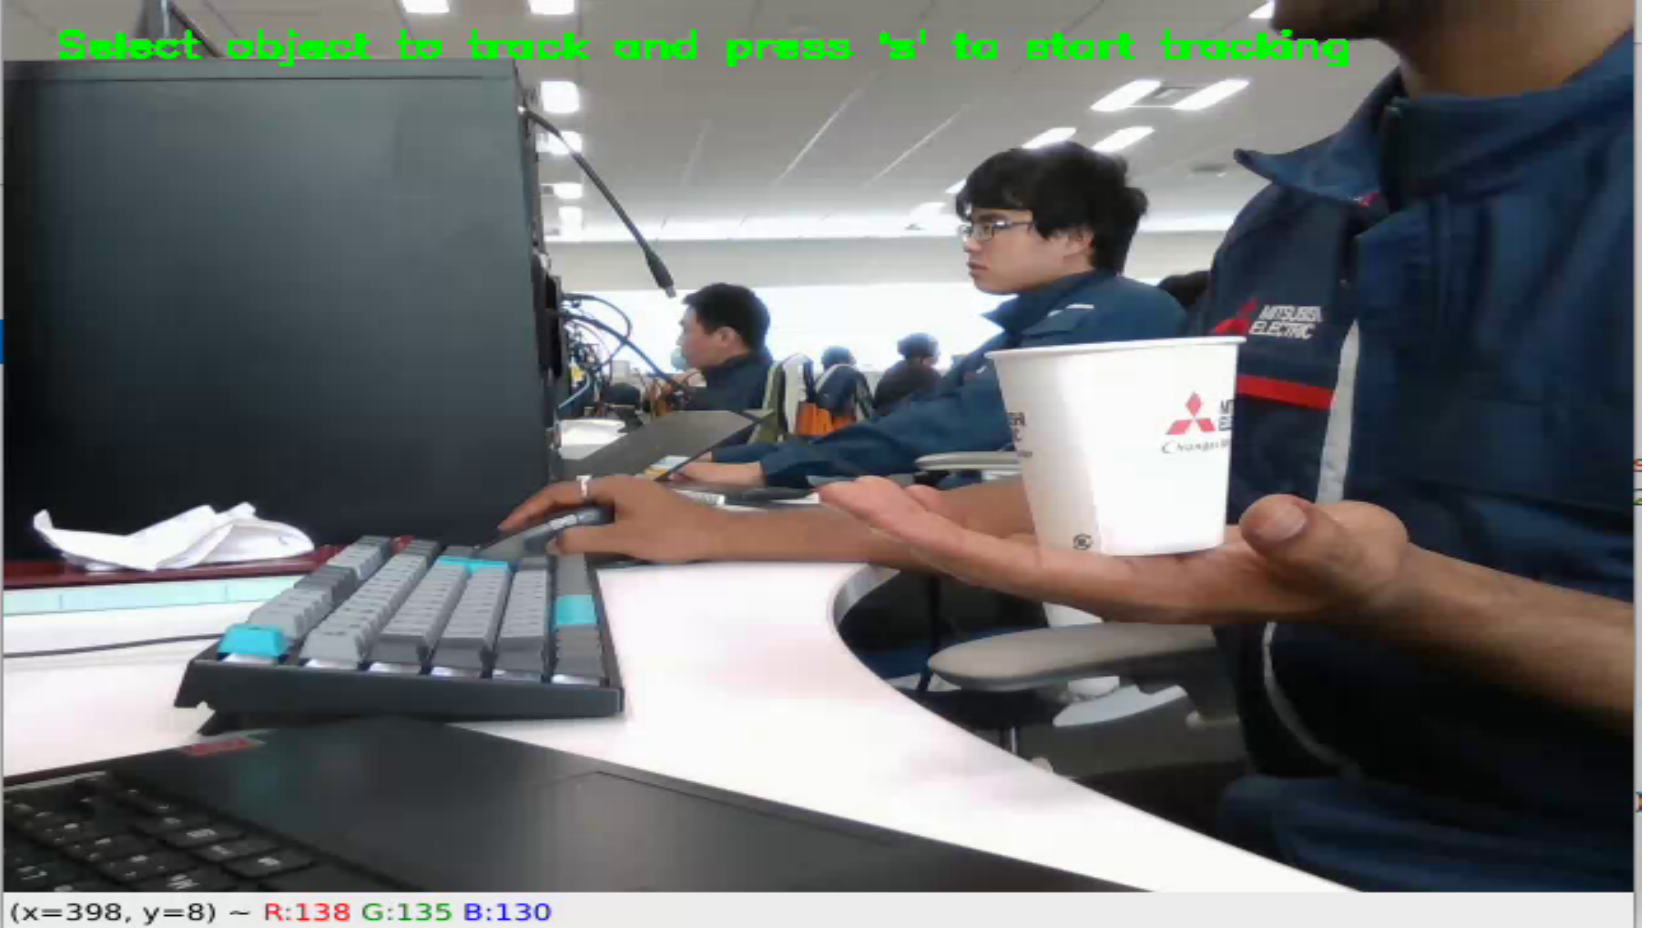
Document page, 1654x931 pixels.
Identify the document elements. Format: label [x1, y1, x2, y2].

text_box [0, 0, 1643, 929]
